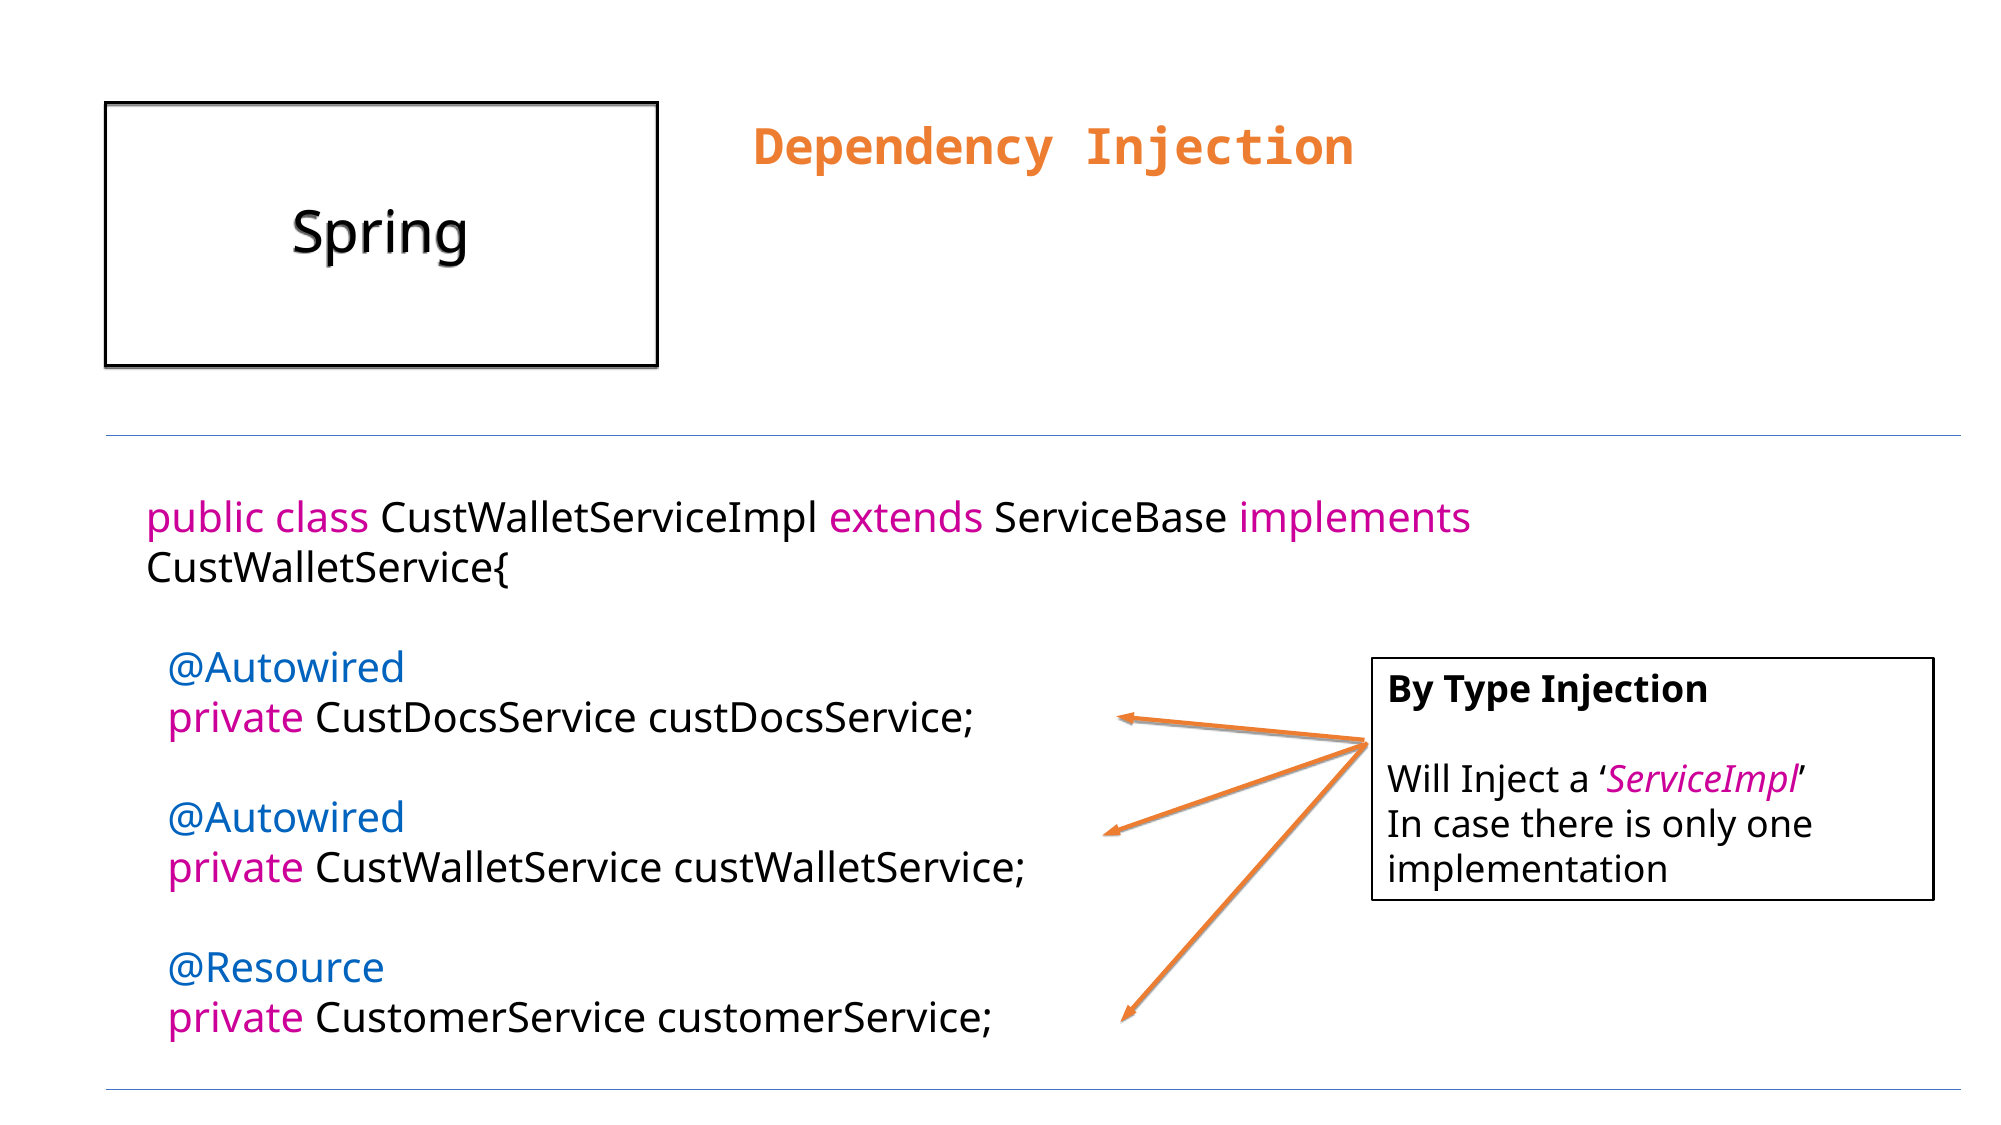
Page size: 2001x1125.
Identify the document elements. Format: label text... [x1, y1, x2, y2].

text_box Dependency Injection [739, 107, 1740, 184]
title Spring [105, 102, 658, 366]
text_box public class CustWalletServiceImpl extends ServiceBase implements CustWalletService{ @Autowired private CustDocsService custDocsService; @Autowired private CustWalletService custWalletService; @Resource private CustomerService customerService; [130, 432, 1740, 1054]
text_box By Type Injection Will Inject a ‘ServiceImpl’ In case there is only one implementation [1372, 657, 1934, 901]
